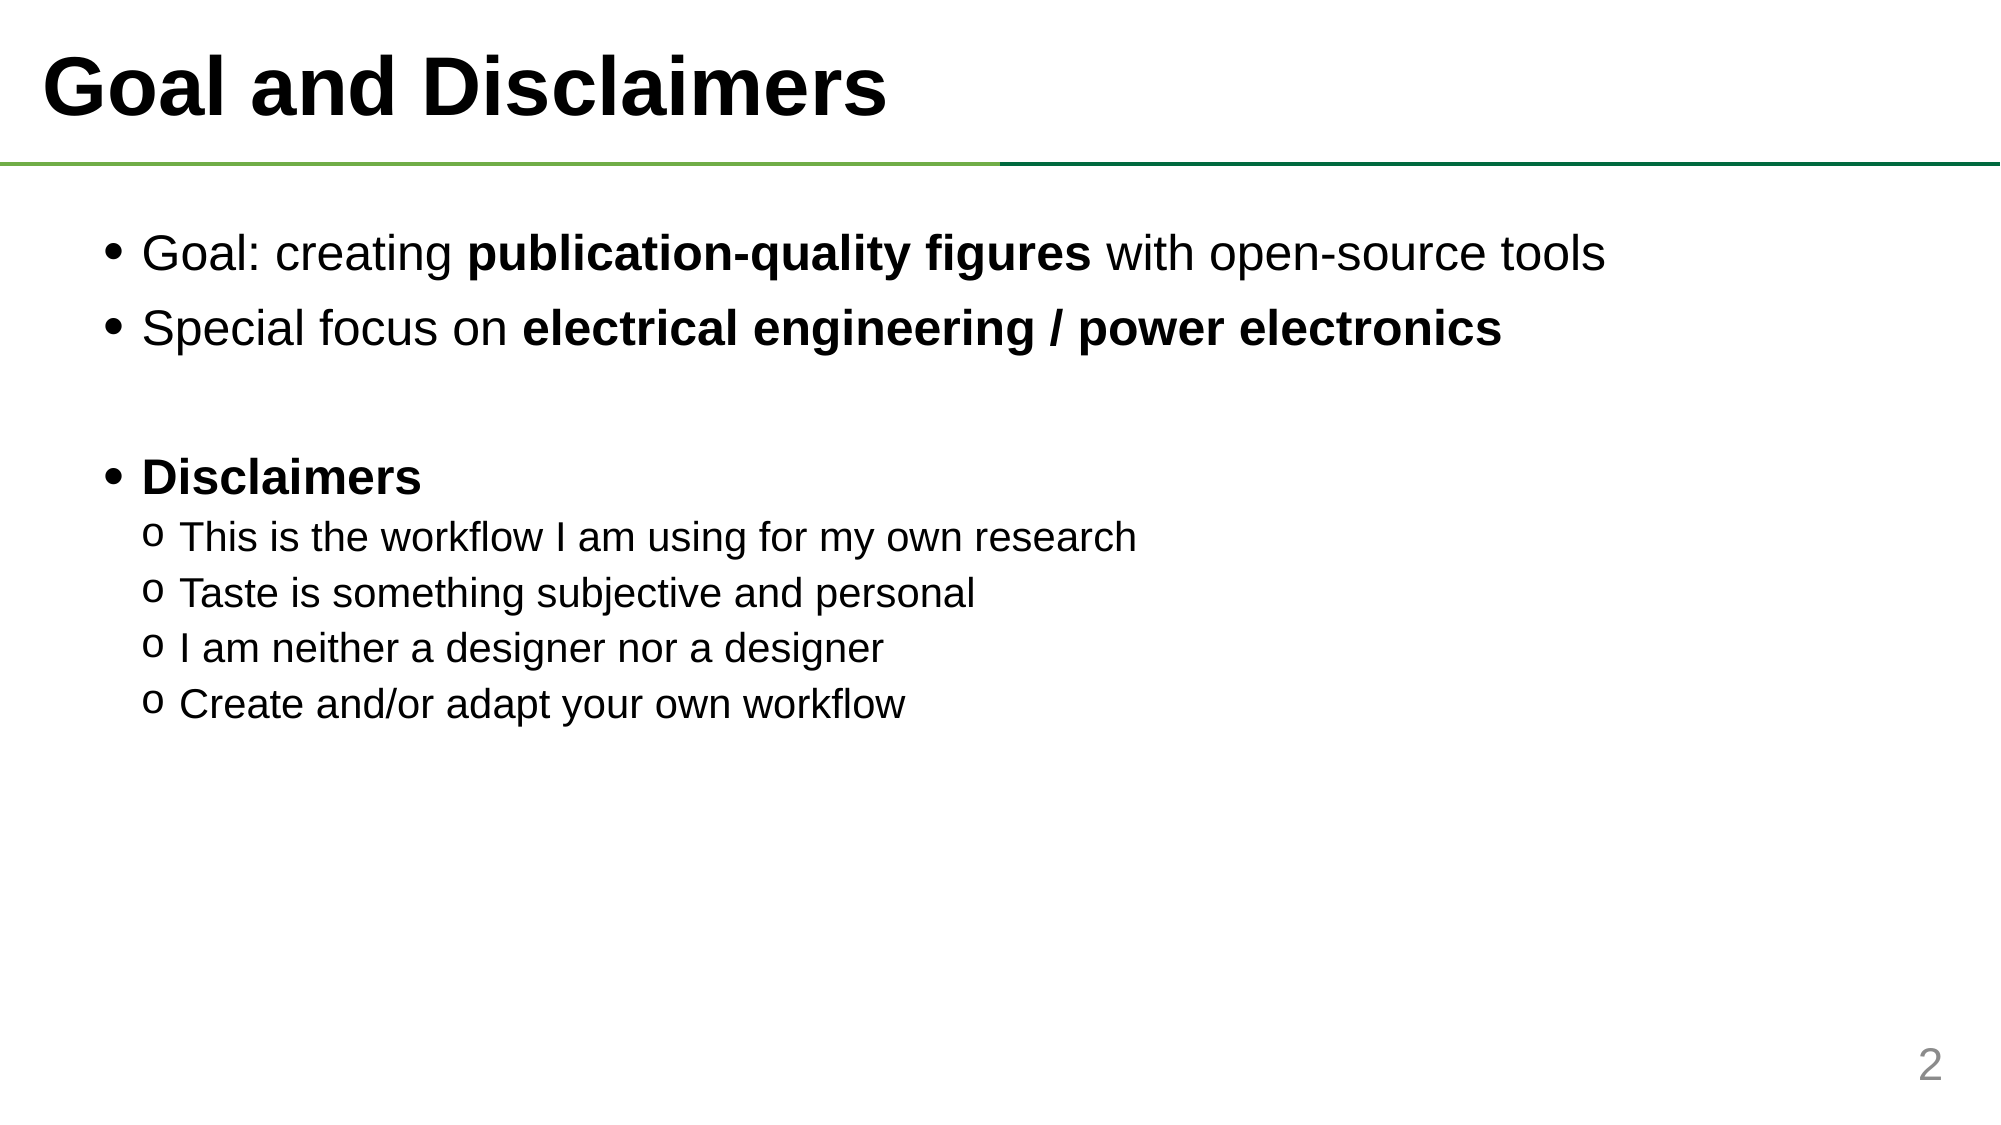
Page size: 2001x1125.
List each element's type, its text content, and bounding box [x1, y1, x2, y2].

title Goal and Disclaimers [27, 44, 1286, 133]
list Goal: creating publication-quality figures with open-source tools Special focus on electrical engineering / power electronics Disclaimers This is the workflow I am using for my own research Taste is something subjective and personal I am neither a designer nor a designer Create and/or adapt your own workflow [88, 219, 1802, 1092]
